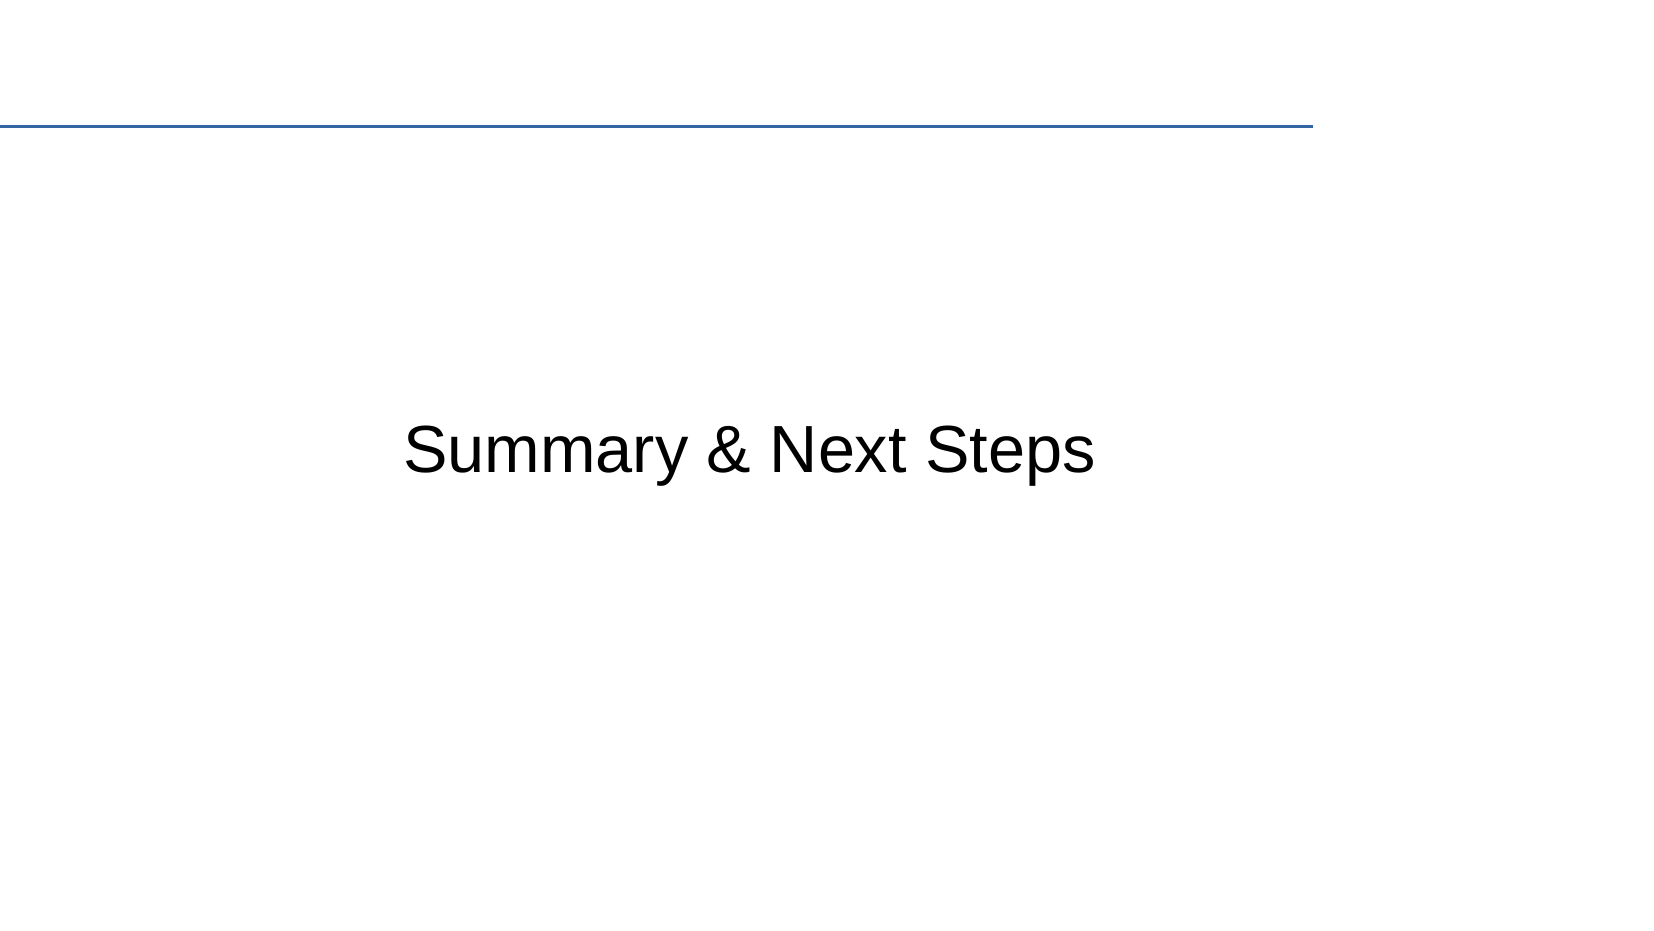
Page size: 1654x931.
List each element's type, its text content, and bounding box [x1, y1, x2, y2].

chart [787, 435, 907, 495]
title Summary & Next Steps [150, 300, 1351, 600]
